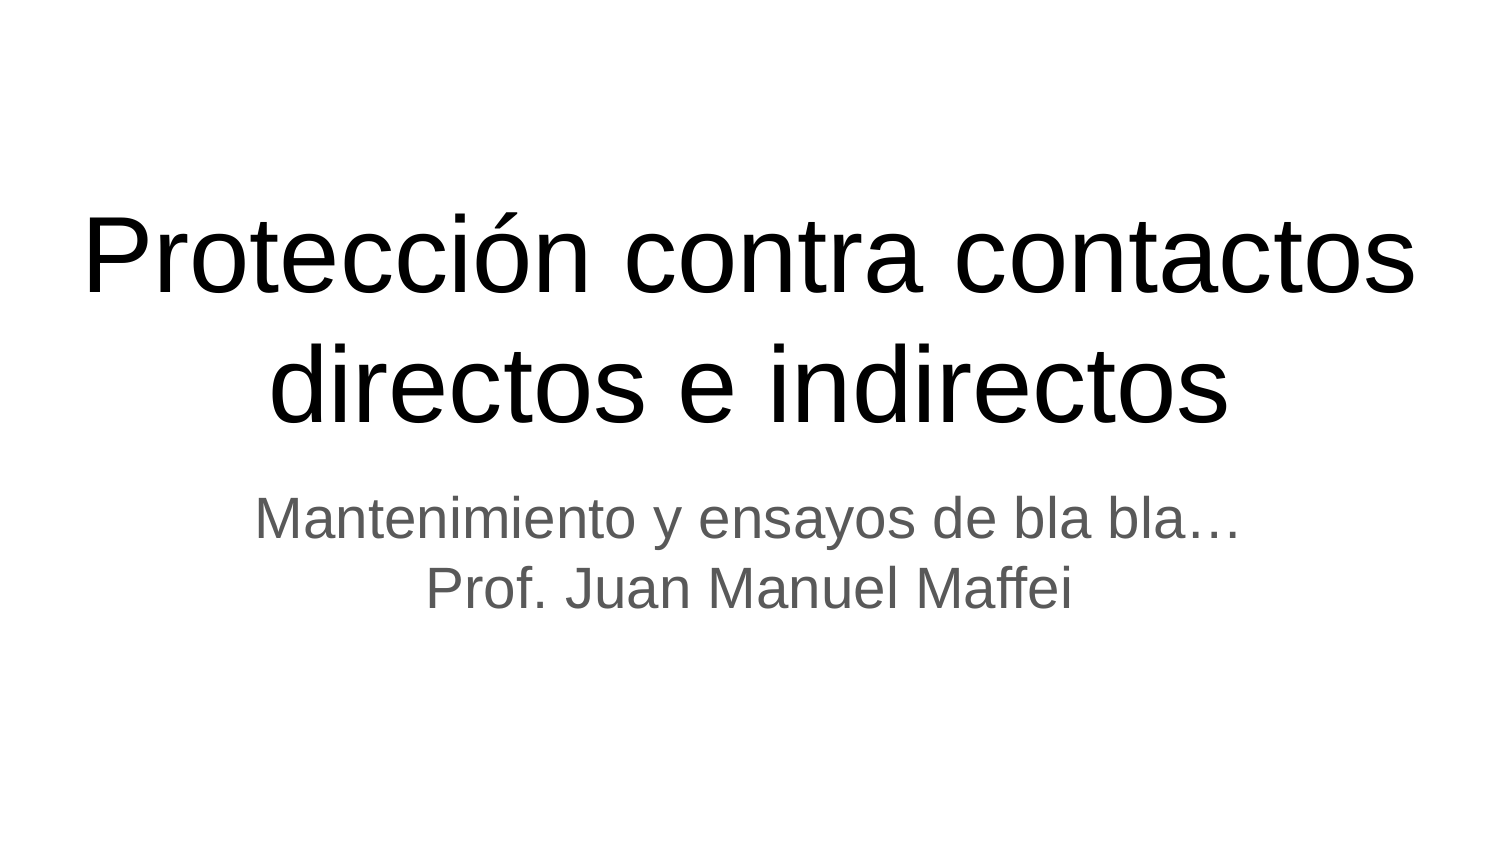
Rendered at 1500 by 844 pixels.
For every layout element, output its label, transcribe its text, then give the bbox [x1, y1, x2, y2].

title Protección contra contactos directos e indirectos [51, 122, 1449, 459]
subtitle Mantenimiento y ensayos de bla bla… Prof. Juan Manuel Maffei [51, 464, 1449, 595]
